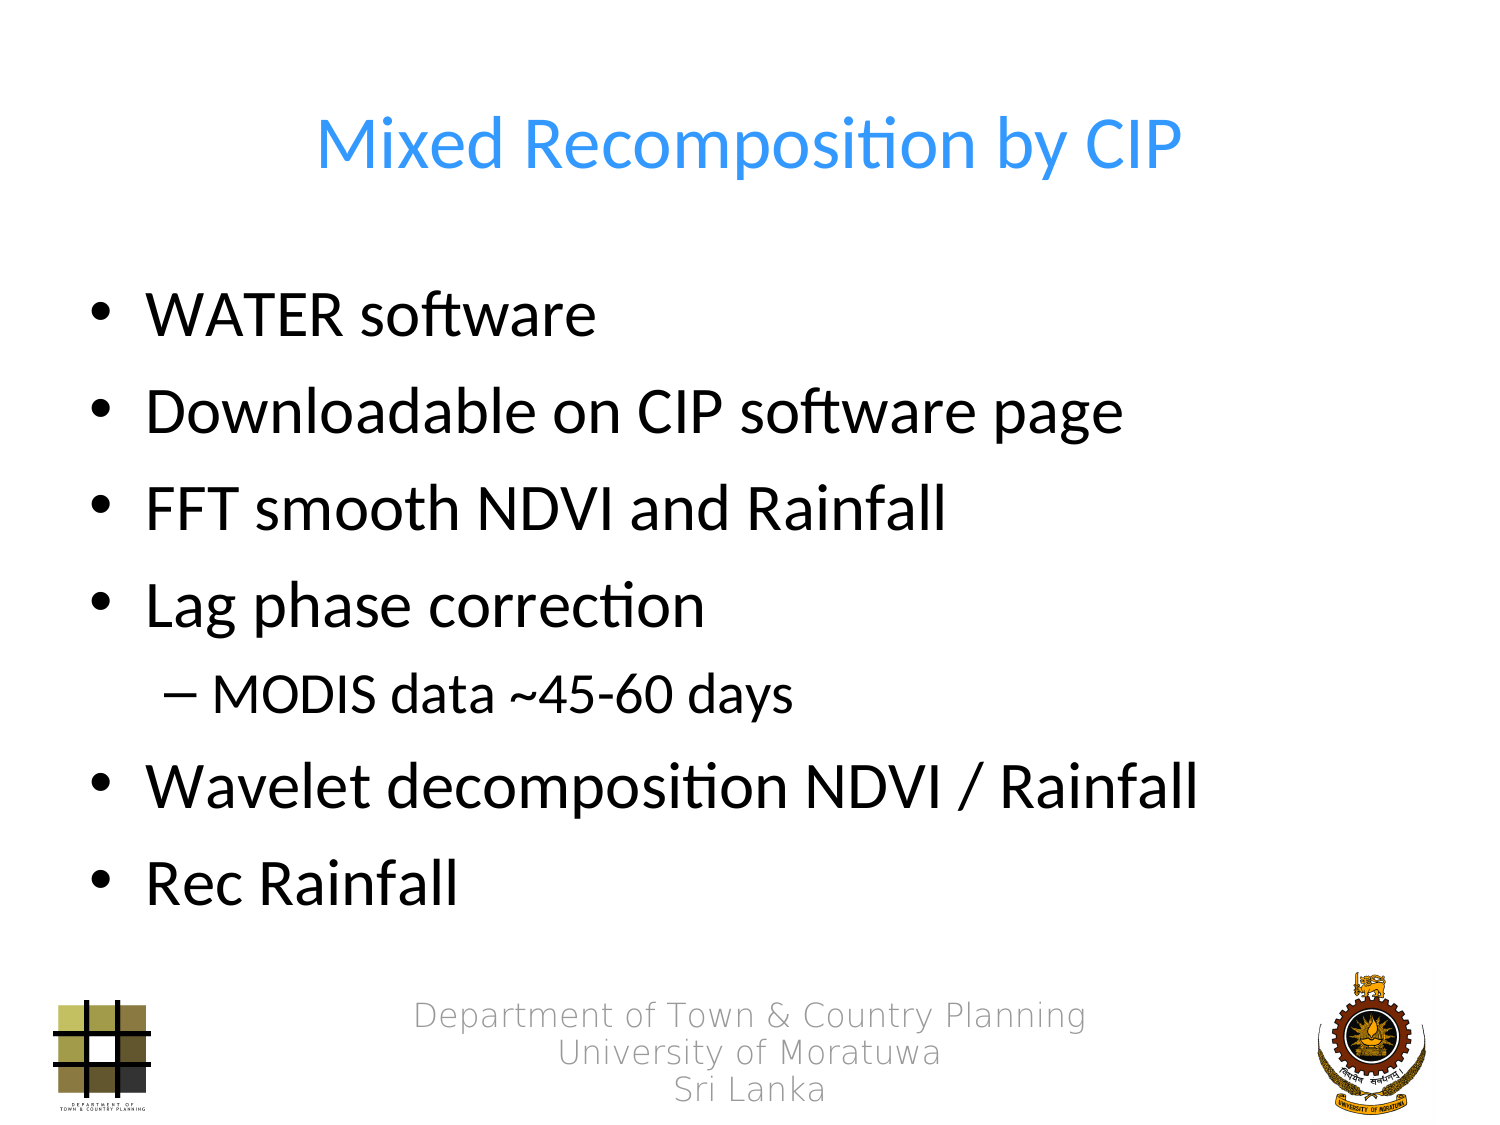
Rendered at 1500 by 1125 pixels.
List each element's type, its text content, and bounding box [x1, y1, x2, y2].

title Mixed Recomposition by CIP [75, 21, 1426, 257]
picture [1312, 966, 1435, 1125]
list WATER software Downloadable on CIP software page FFT smooth NDVI and Rainfall Lag phase correction MODIS data ~45-60 days Wavelet decomposition NDVI / Rainfall Rec Rainfall [75, 262, 1263, 1005]
picture [53, 1000, 151, 1111]
